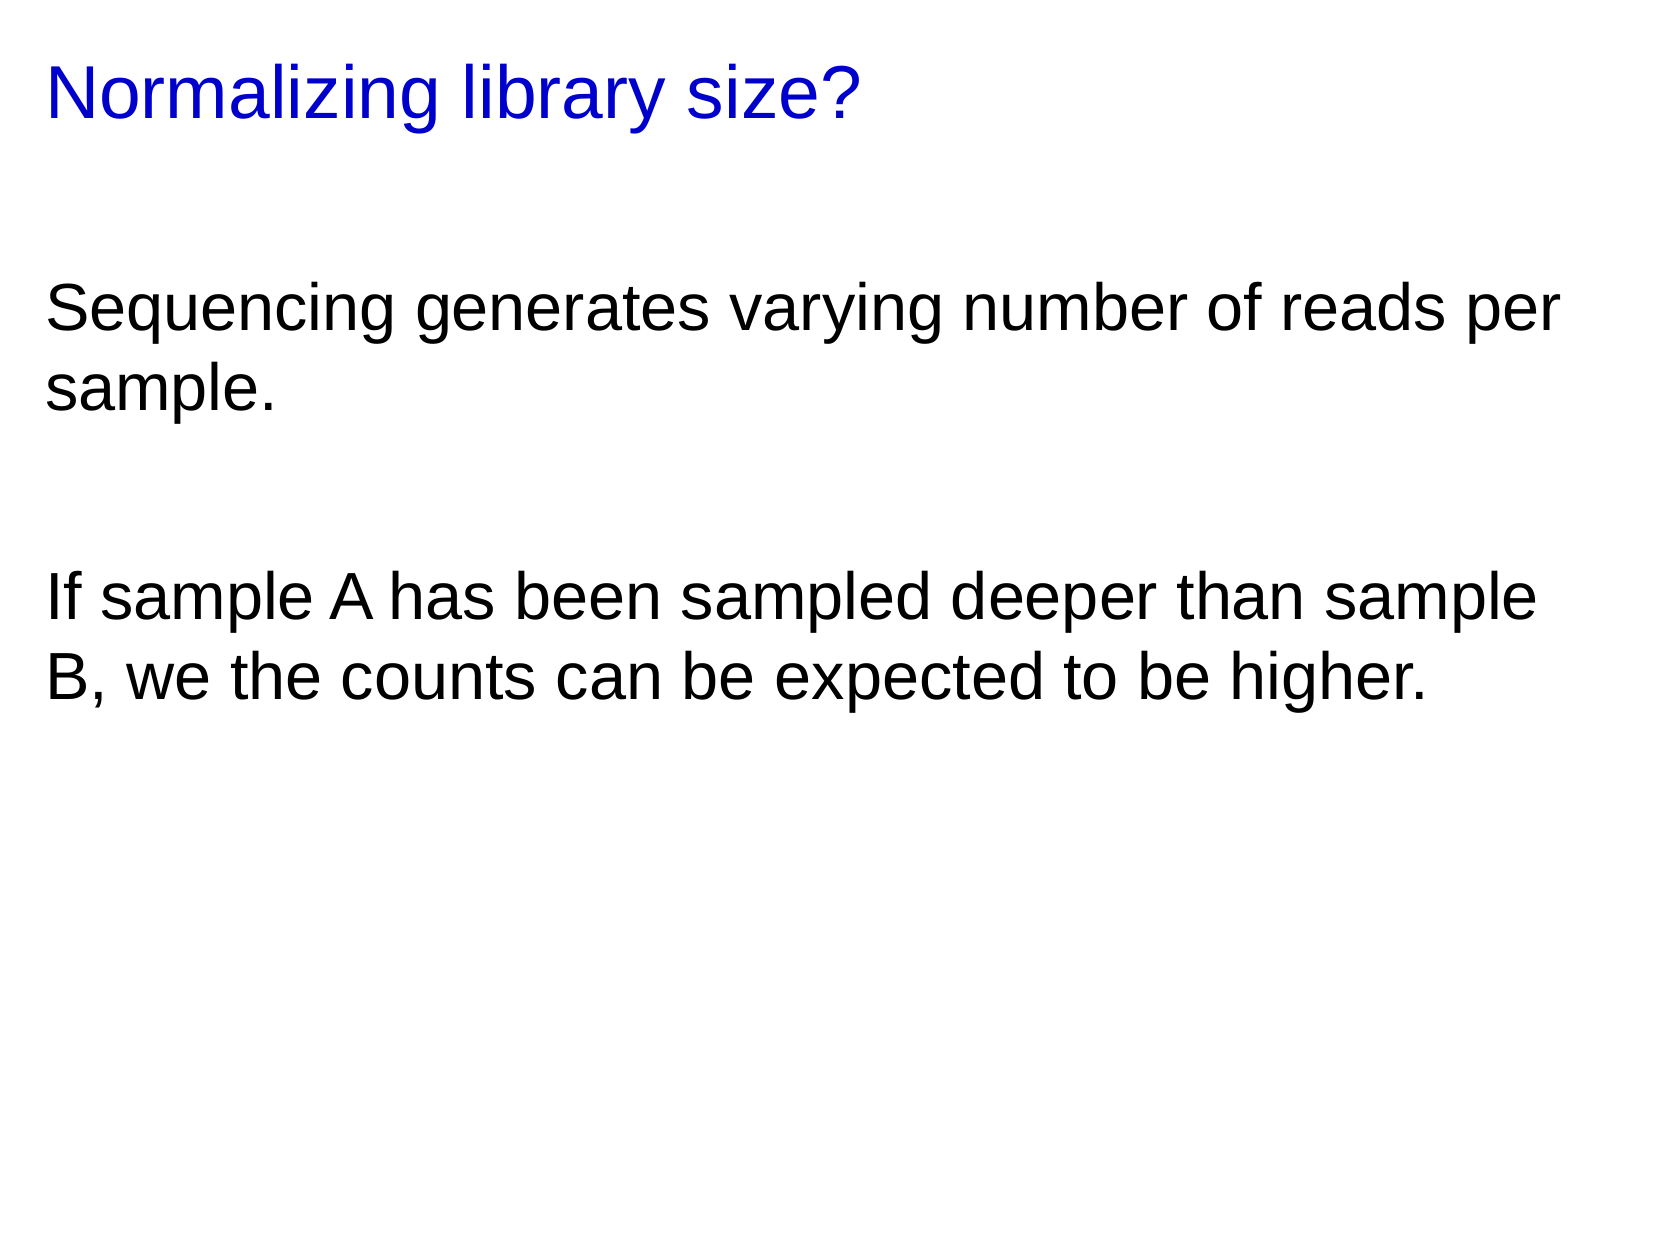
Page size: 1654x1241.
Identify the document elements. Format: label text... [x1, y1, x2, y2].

text_box Normalizing library size? Sequencing generates varying number of reads per sample. If sample A has been sampled deeper than sample B, we the counts can be expected to be higher. [31, 37, 1631, 912]
